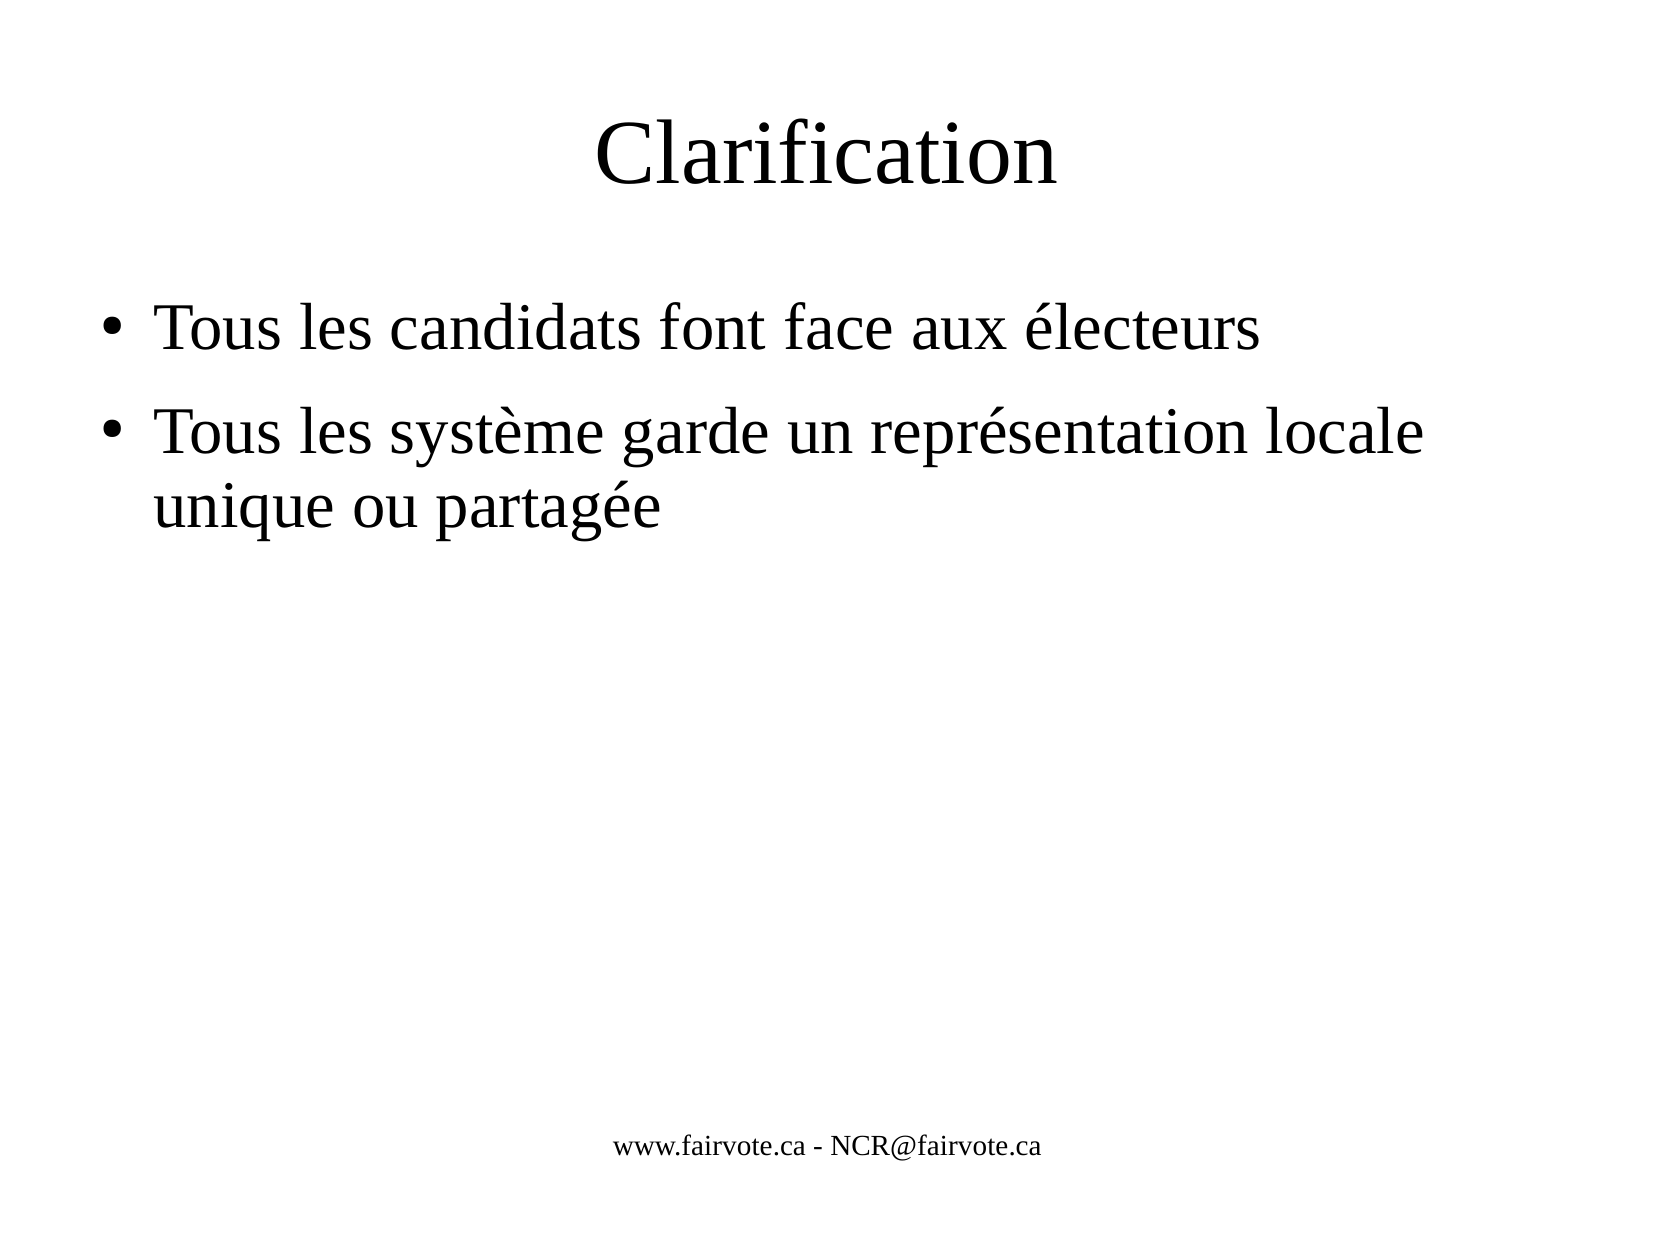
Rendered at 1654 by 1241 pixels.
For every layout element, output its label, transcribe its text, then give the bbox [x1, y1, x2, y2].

title Clarification [82, 49, 1571, 257]
list Tous les candidats font face aux électeurs Tous les système garde un représentation locale unique ou partagée [82, 290, 1538, 1010]
